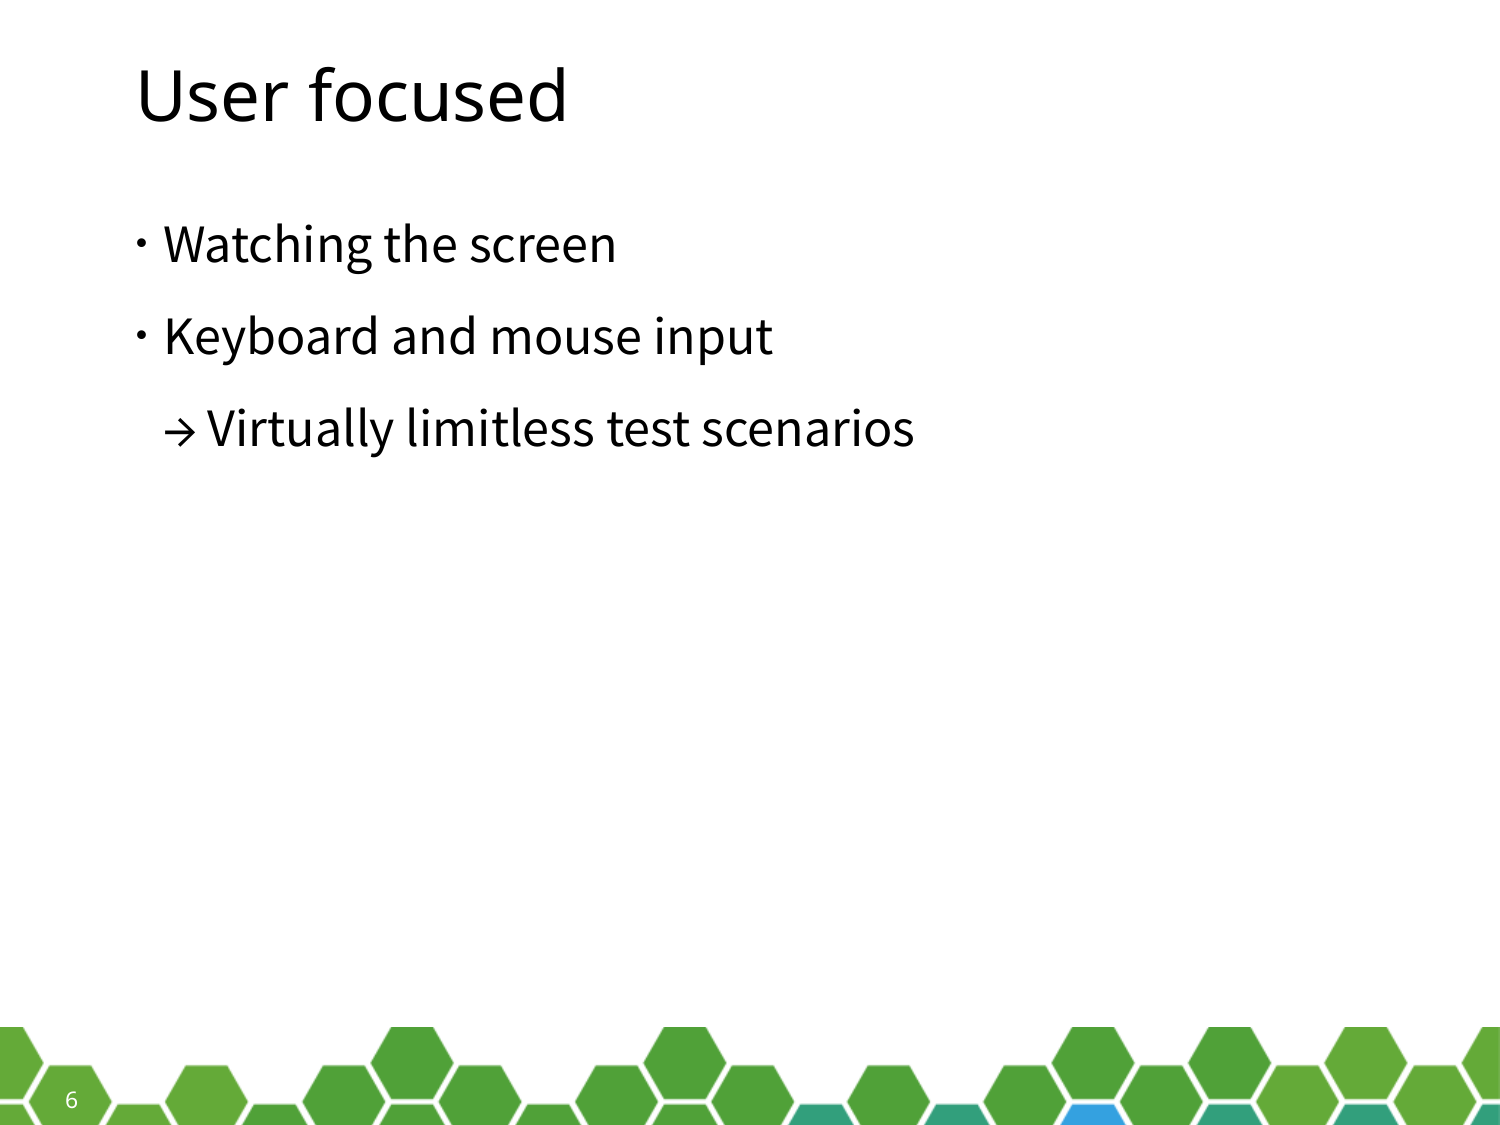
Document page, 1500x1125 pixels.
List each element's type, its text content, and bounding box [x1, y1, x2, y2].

title User focused [135, 12, 1372, 175]
list Watching the screen Keyboard and mouse input → Virtually limitless test scenarios [135, 208, 1372, 862]
picture [0, 1027, 1500, 1125]
